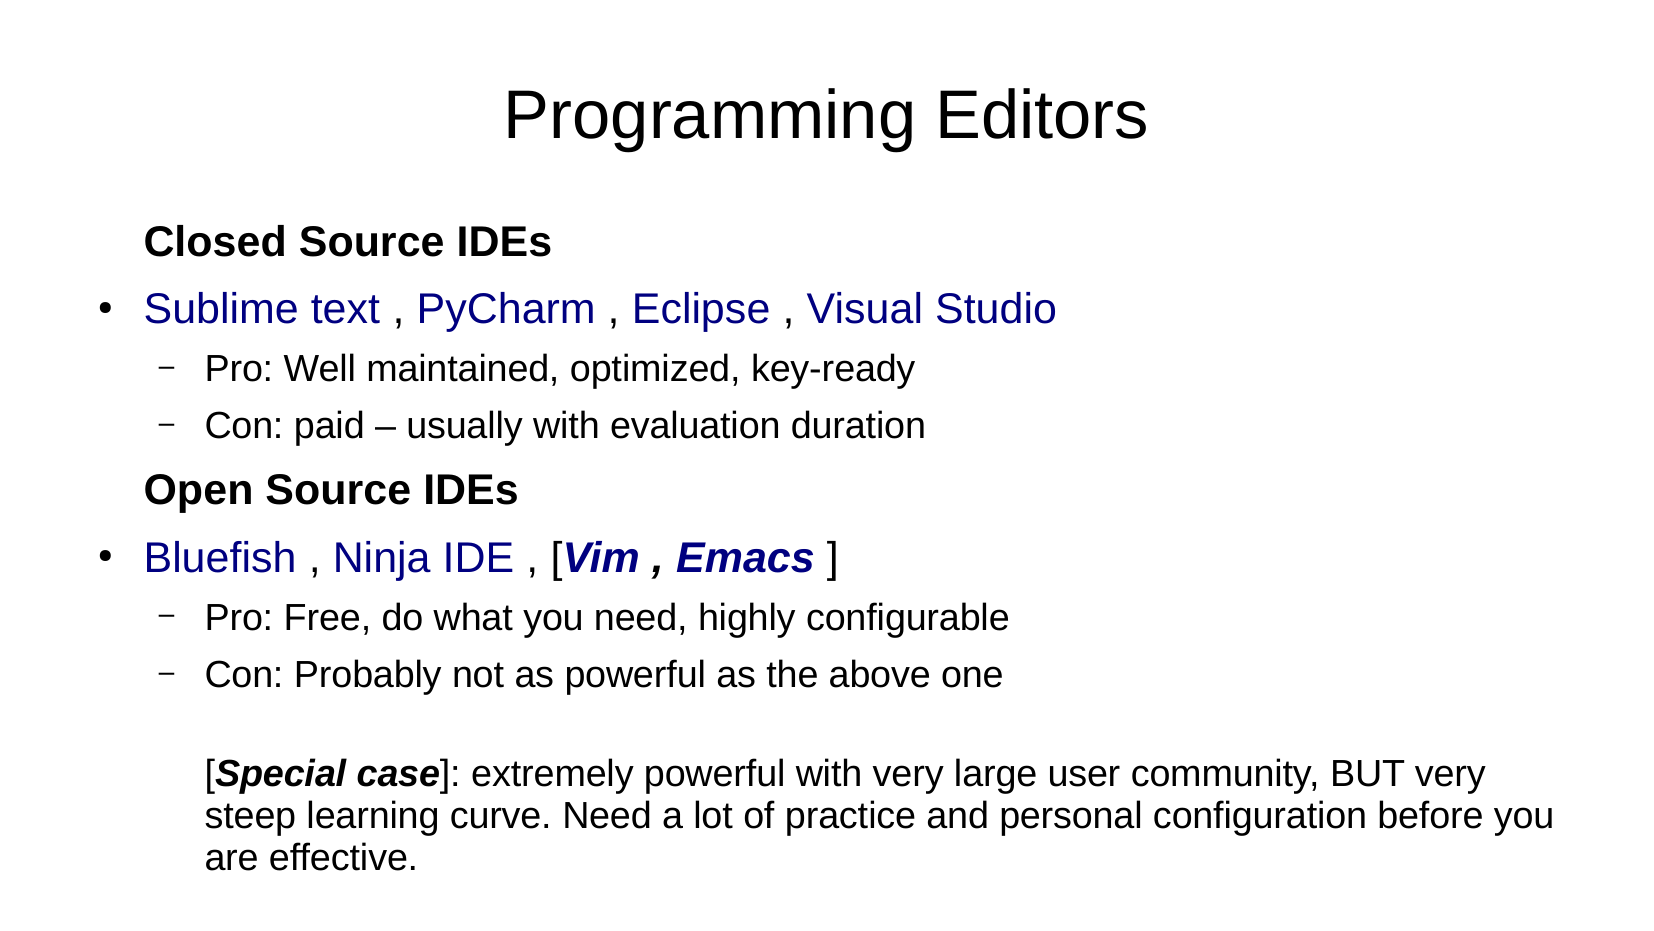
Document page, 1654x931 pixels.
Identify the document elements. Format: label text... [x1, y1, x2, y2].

title Programming Editors [82, 37, 1571, 193]
list Closed Source IDEs Sublime text , PyCharm , Eclipse , Visual Studio Pro: Well maintained, optimized, key-ready Con: paid – usually with evaluation duration Open Source IDEs Bluefish , Ninja IDE , [Vim , Emacs ] Pro: Free, do what you need, highly configurable Con: Probably not as powerful as the above one [Special case]: extremely powerful with very large user community, BUT very steep learning curve. Need a lot of practice and personal configuration before you are effective. [82, 217, 1571, 886]
